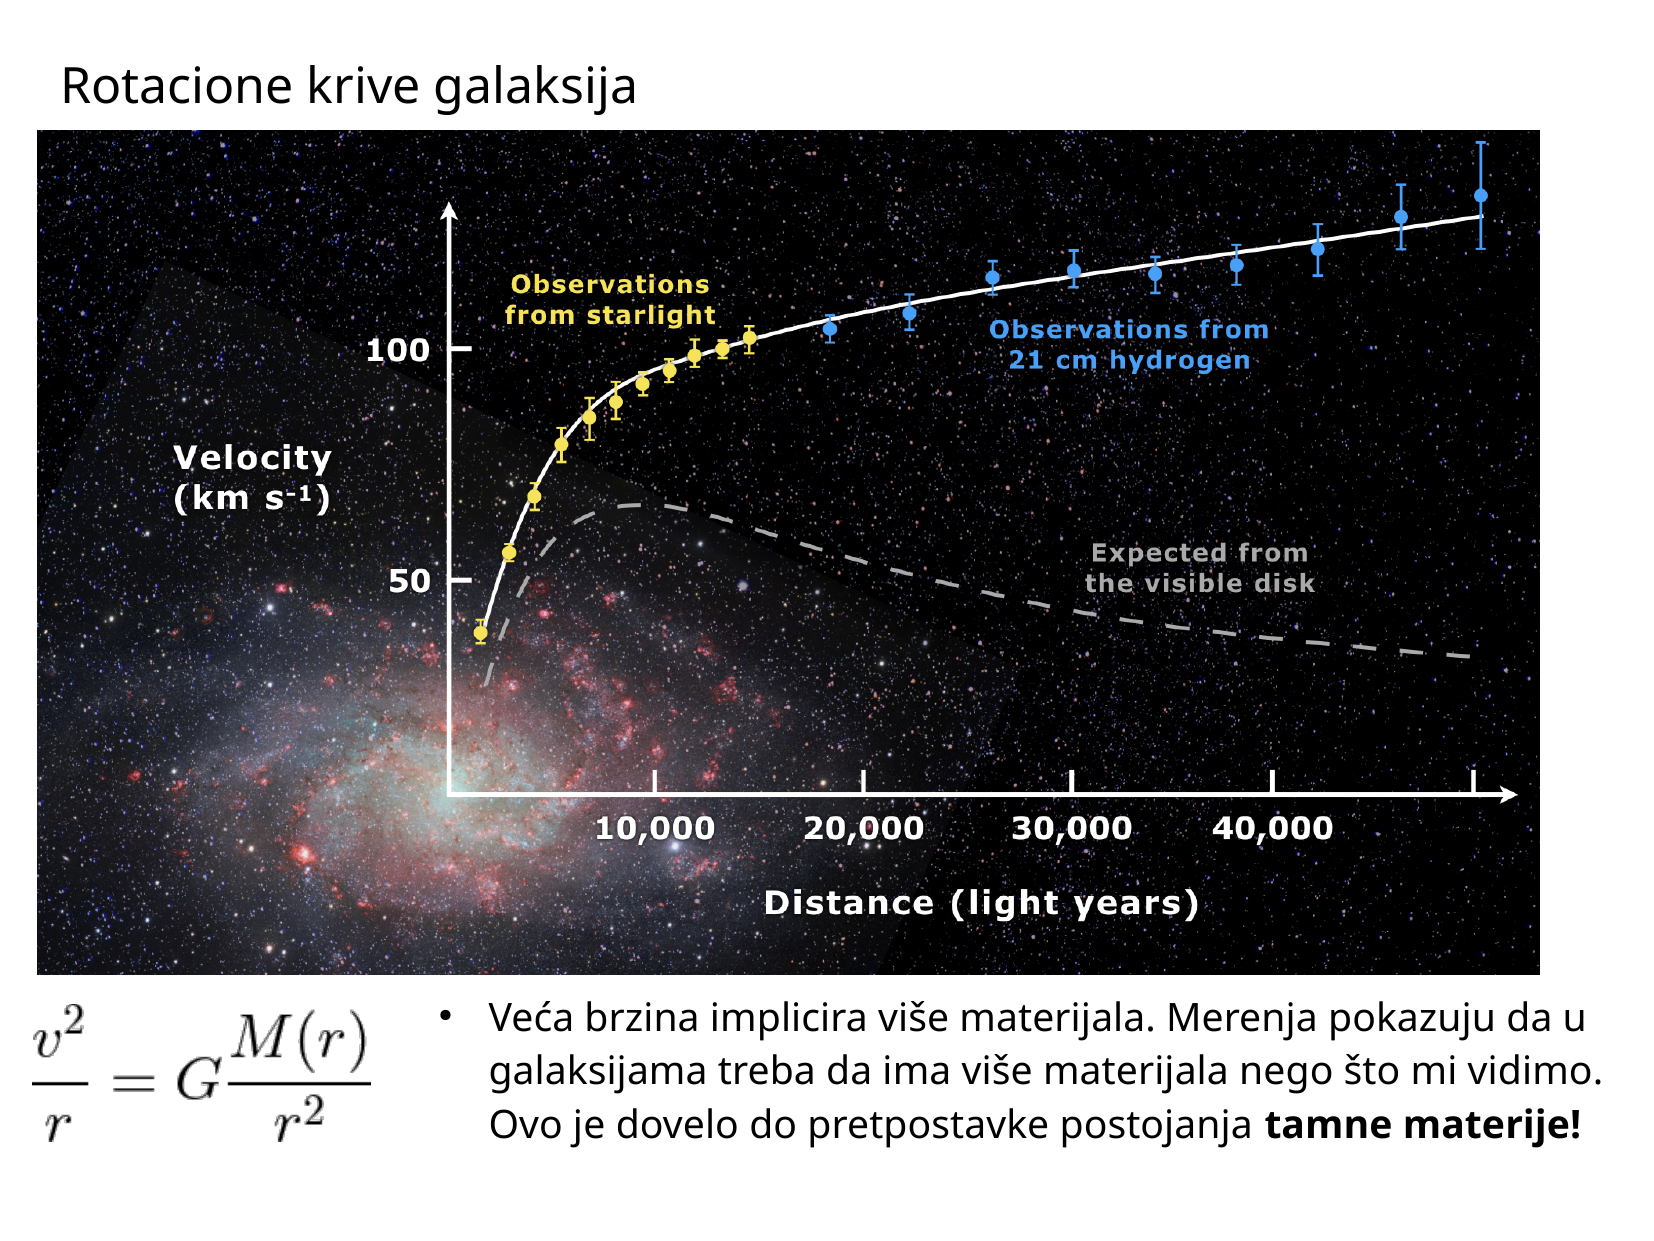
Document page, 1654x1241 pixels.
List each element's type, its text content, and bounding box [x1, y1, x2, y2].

list Veća brzina implicira više materijala. Merenja pokazuju da u galaksijama treba da ima više materijala nego što mi vidimo. Ovo je dovelo do pretpostavke postojanja tamne materije! [421, 989, 1635, 1194]
title Rotacione krive galaksija [59, 17, 1648, 150]
picture [32, 1004, 371, 1142]
picture [37, 130, 1540, 975]
